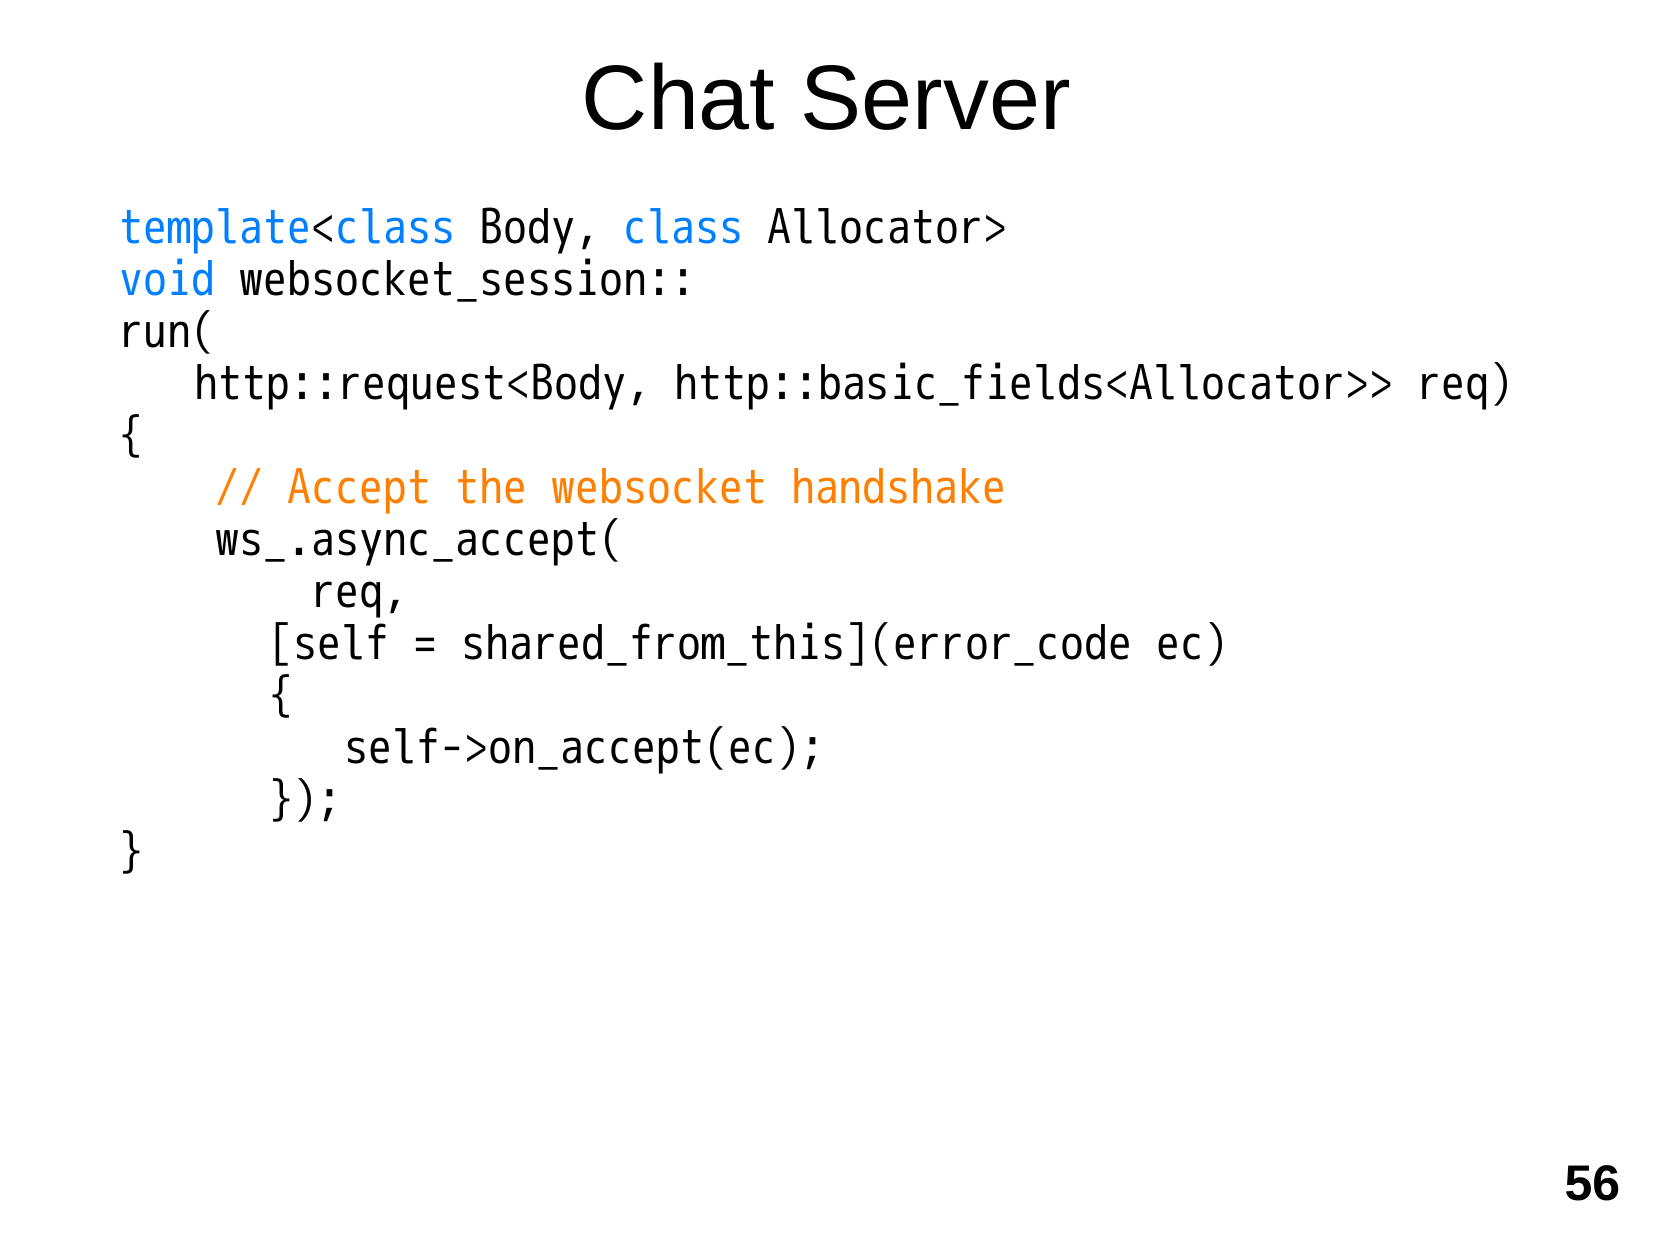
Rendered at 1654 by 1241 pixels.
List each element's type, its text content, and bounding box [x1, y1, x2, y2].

title Chat Server [82, 15, 1571, 181]
text_box template<class Body, class Allocator> void websocket_session:: run( http::request<Body, http::basic_fields<Allocator>> req) { // Accept the websocket handshake ws_.async_accept( req, [self = shared_from_this](error_code ec) { self->on_accept(ec); }); } [104, 195, 1575, 887]
